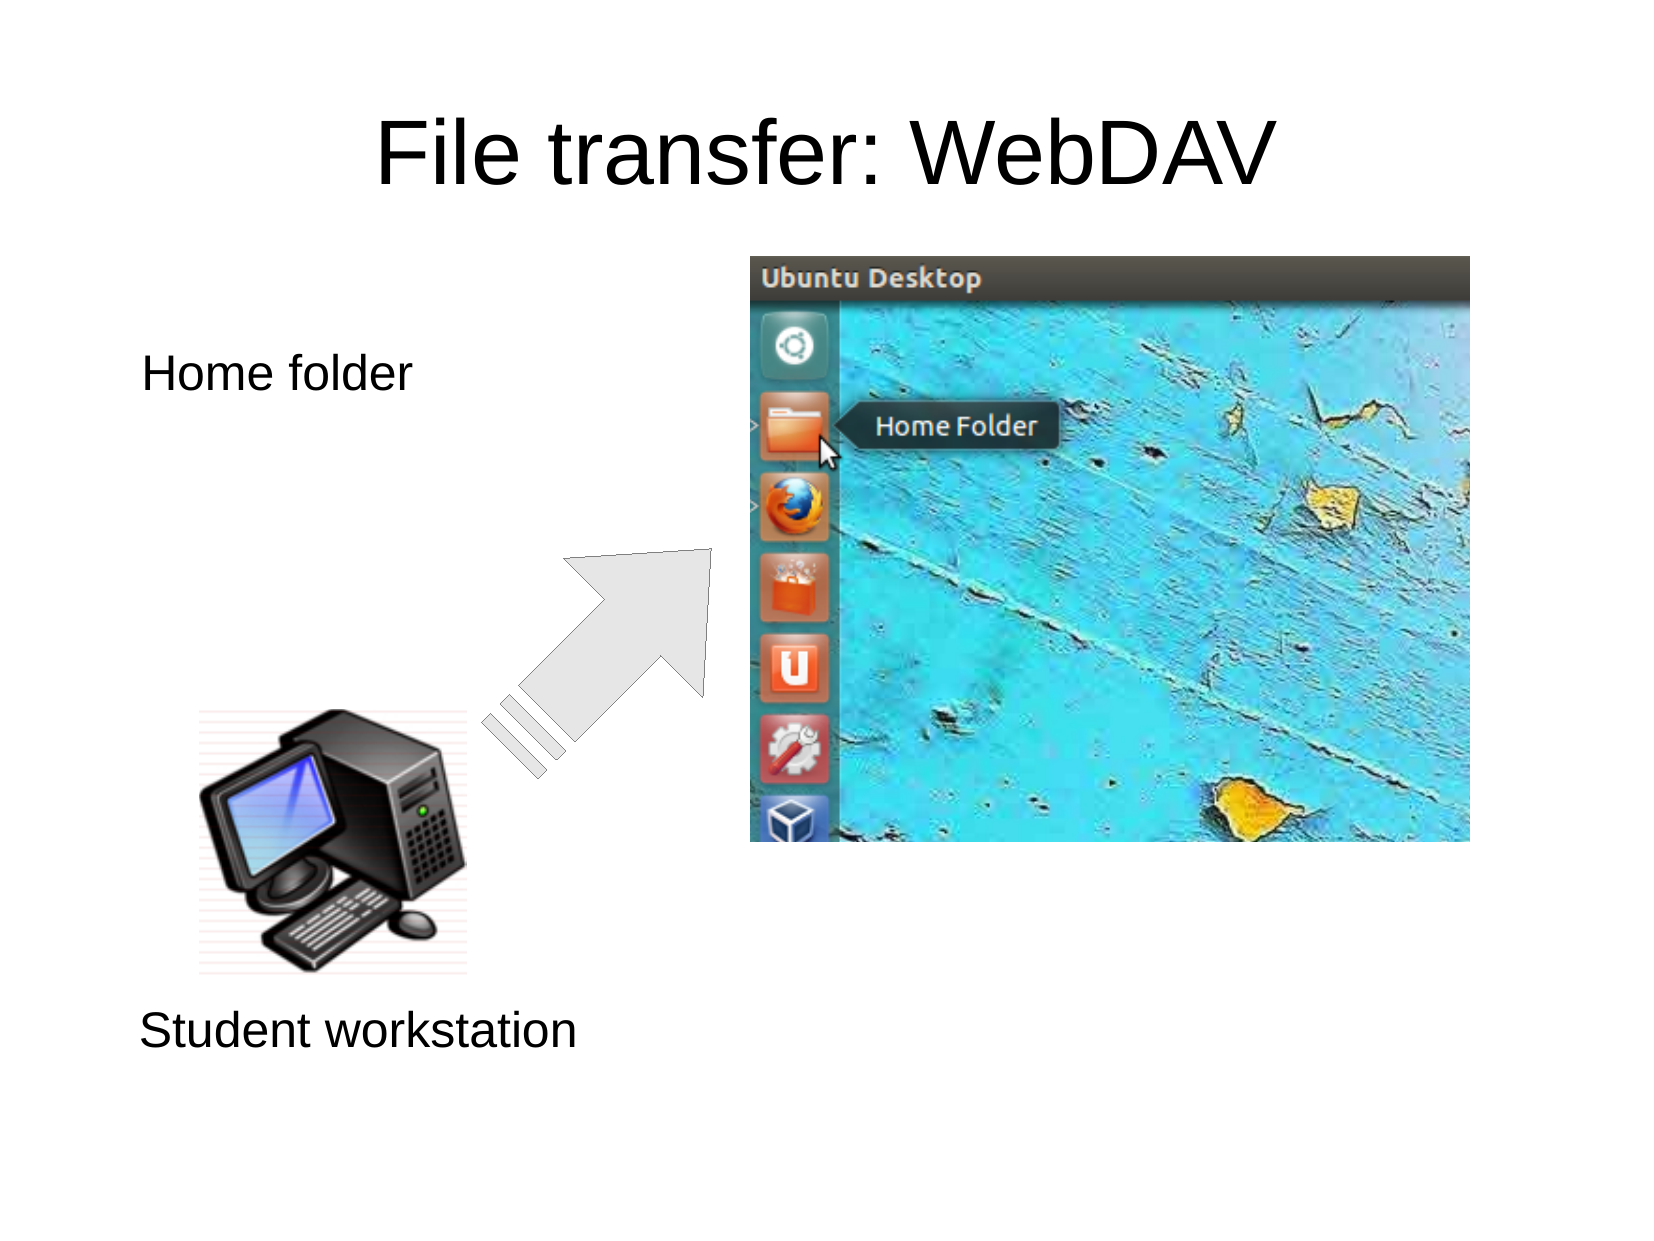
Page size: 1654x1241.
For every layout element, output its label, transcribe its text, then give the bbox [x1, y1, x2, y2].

text_box [500, 694, 566, 760]
title File transfer: WebDAV [82, 49, 1571, 257]
picture [199, 709, 467, 977]
text_box [481, 713, 547, 779]
text_box [518, 624, 707, 742]
text_box Home folder [126, 338, 750, 624]
text_box Student workstation [124, 994, 593, 1066]
picture [750, 256, 1470, 842]
